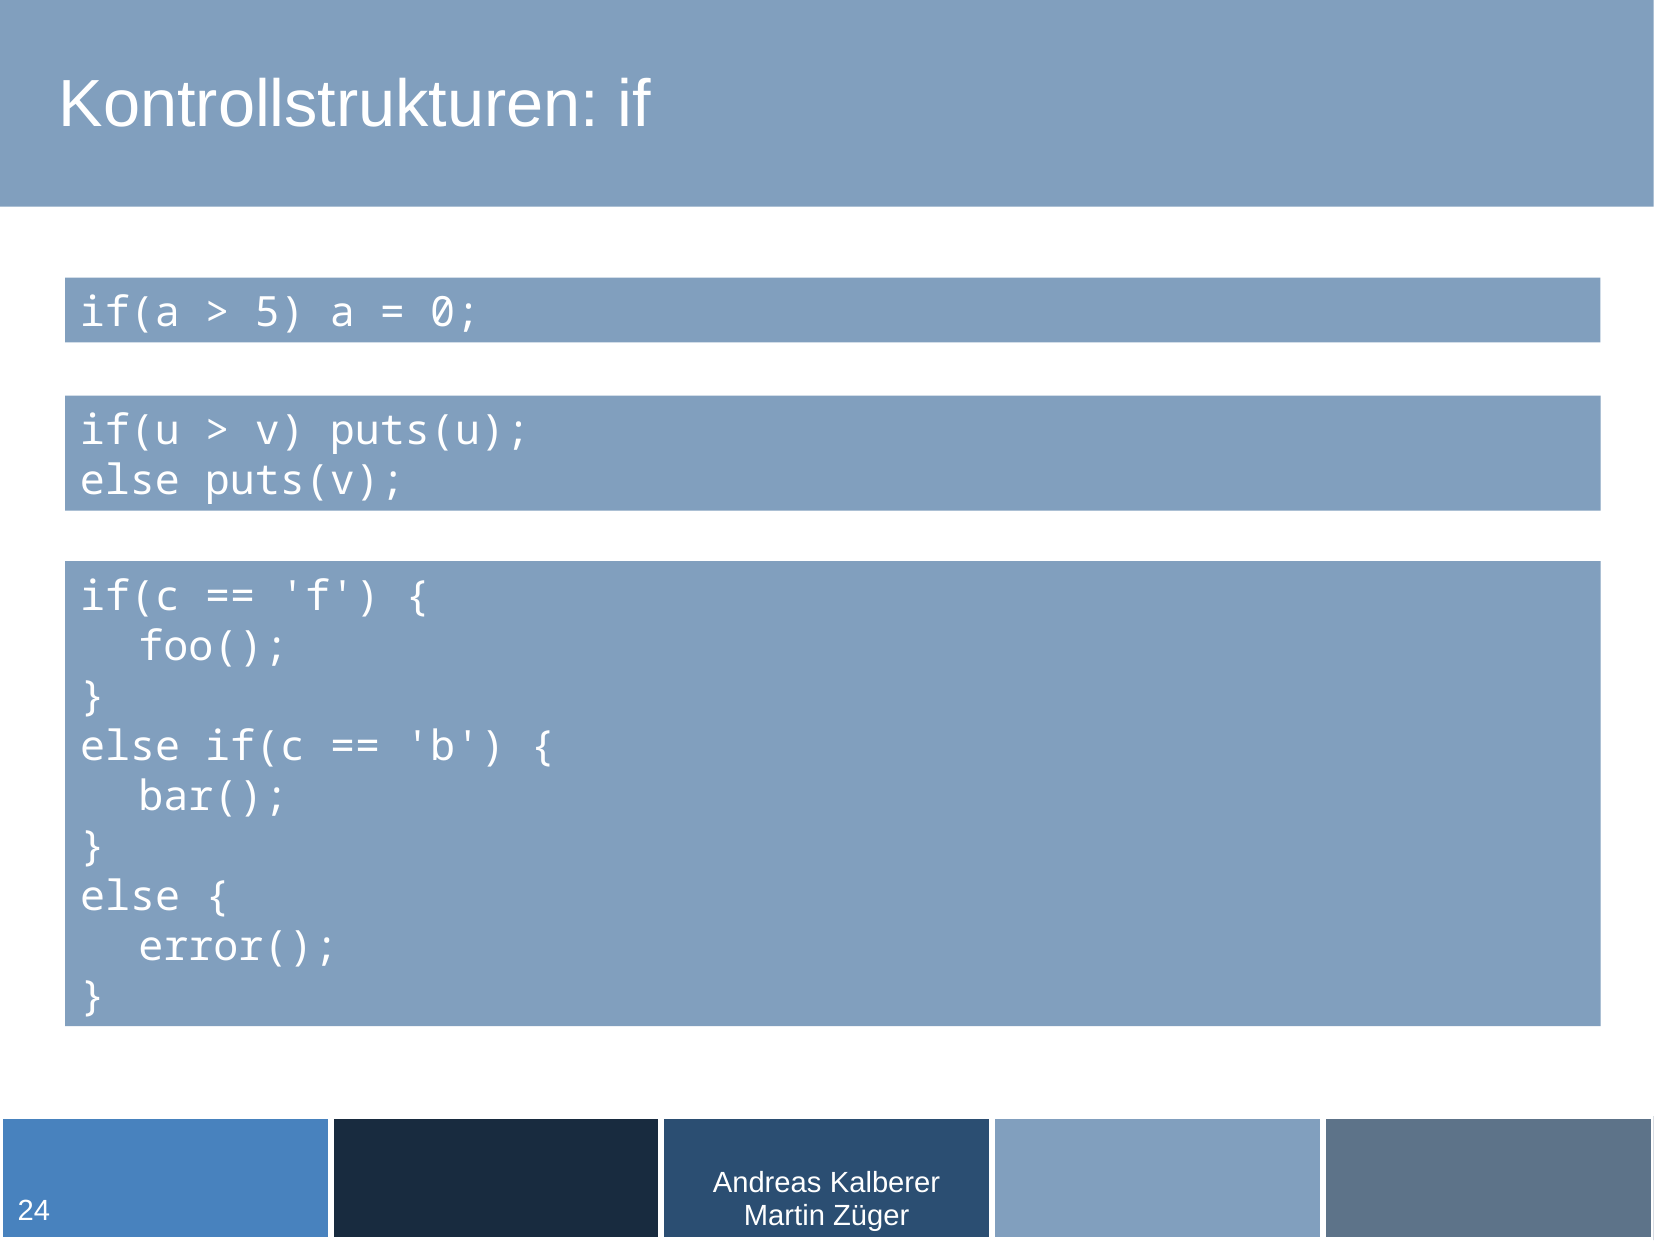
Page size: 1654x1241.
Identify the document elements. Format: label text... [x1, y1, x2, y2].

title Kontrollstrukturen: if [59, 29, 1595, 178]
text_box if(c == 'f') { foo(); } else if(c == 'b') { bar(); } else { error(); } [65, 561, 1601, 1027]
text_box if(a > 5) a = 0; [65, 277, 1601, 343]
text_box if(u > v) puts(u); else puts(v); [65, 395, 1601, 511]
